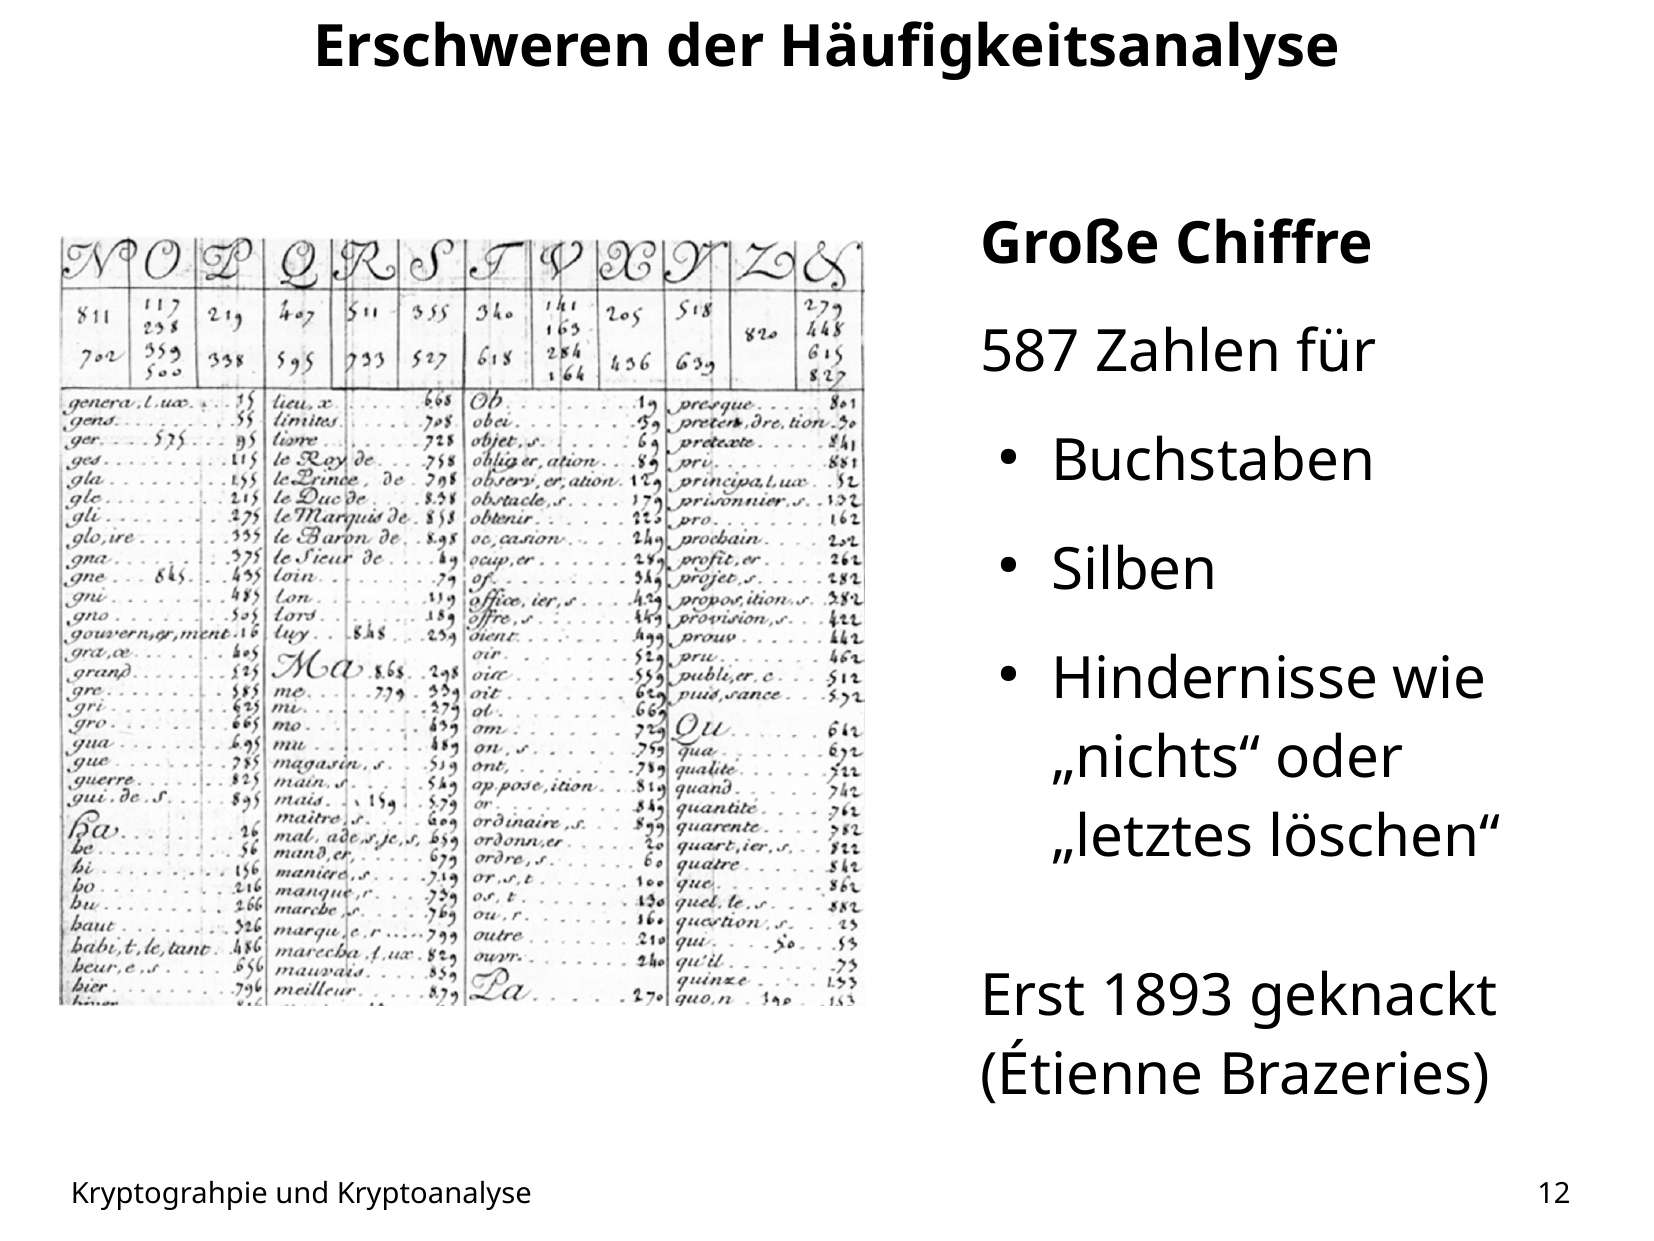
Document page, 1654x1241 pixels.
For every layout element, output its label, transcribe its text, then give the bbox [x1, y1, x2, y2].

picture [59, 236, 865, 1006]
list Große Chiffre 587 Zahlen für Buchstaben Silben Hindernisse wie „nichts“ oder „letztes löschen“ Erst 1893 geknackt (Étienne Brazeries) [980, 200, 1619, 1123]
title Erschweren der Häufigkeitsanalyse [0, 5, 1654, 83]
